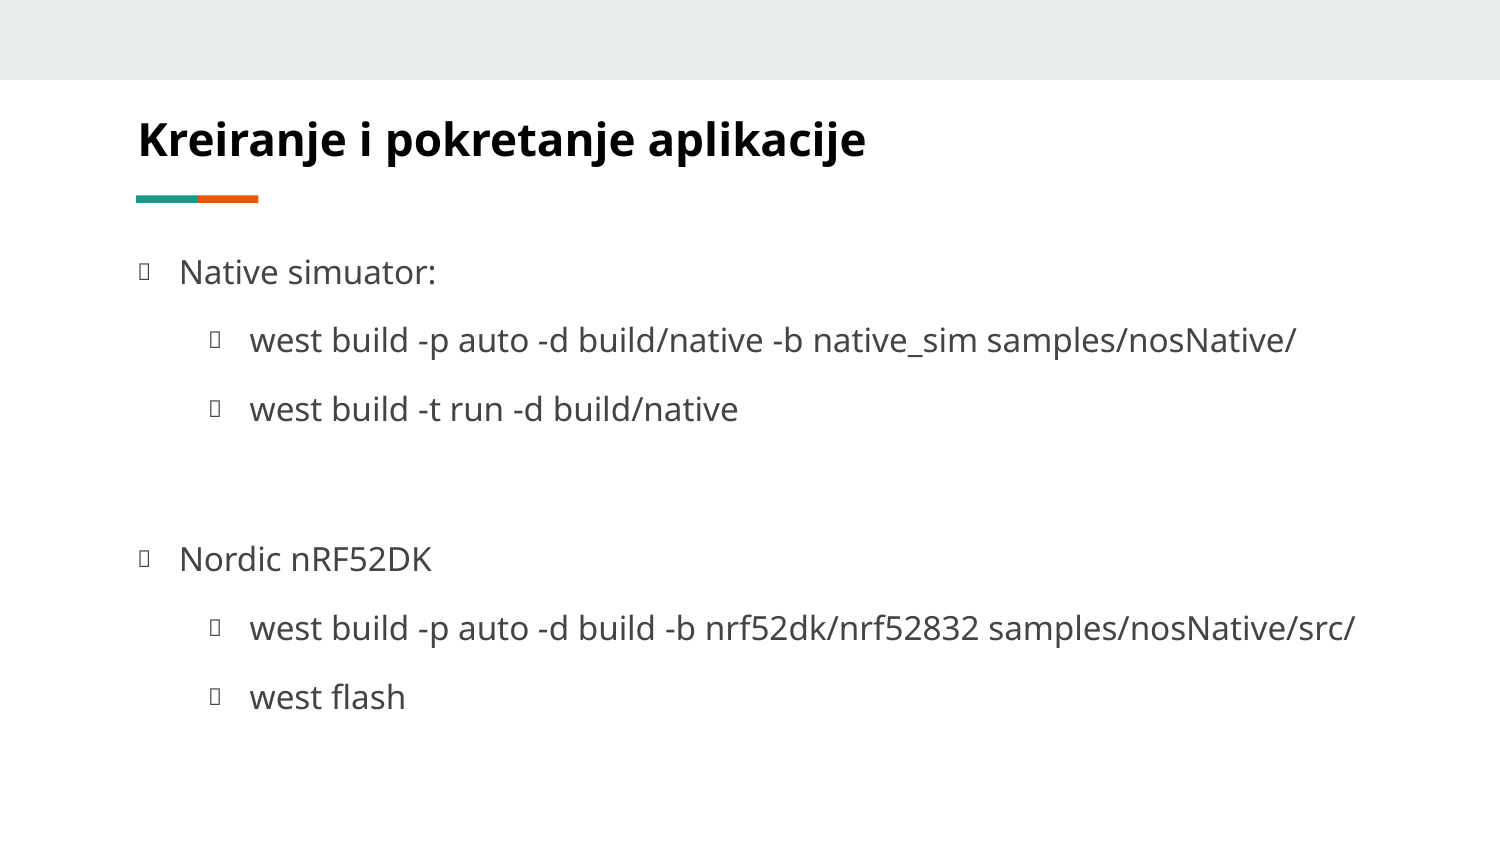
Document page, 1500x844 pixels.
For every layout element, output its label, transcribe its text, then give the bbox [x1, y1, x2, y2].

title Kreiranje i pokretanje aplikacije [137, 95, 1399, 183]
list Native simuator: west build -p auto -d build/native -b native_sim samples/nosNative/ west build -t run -d build/native Nordic nRF52DK west build -p auto -d build -b nrf52dk/nrf52832 samples/nosNative/src/ west flash [119, 248, 1381, 736]
